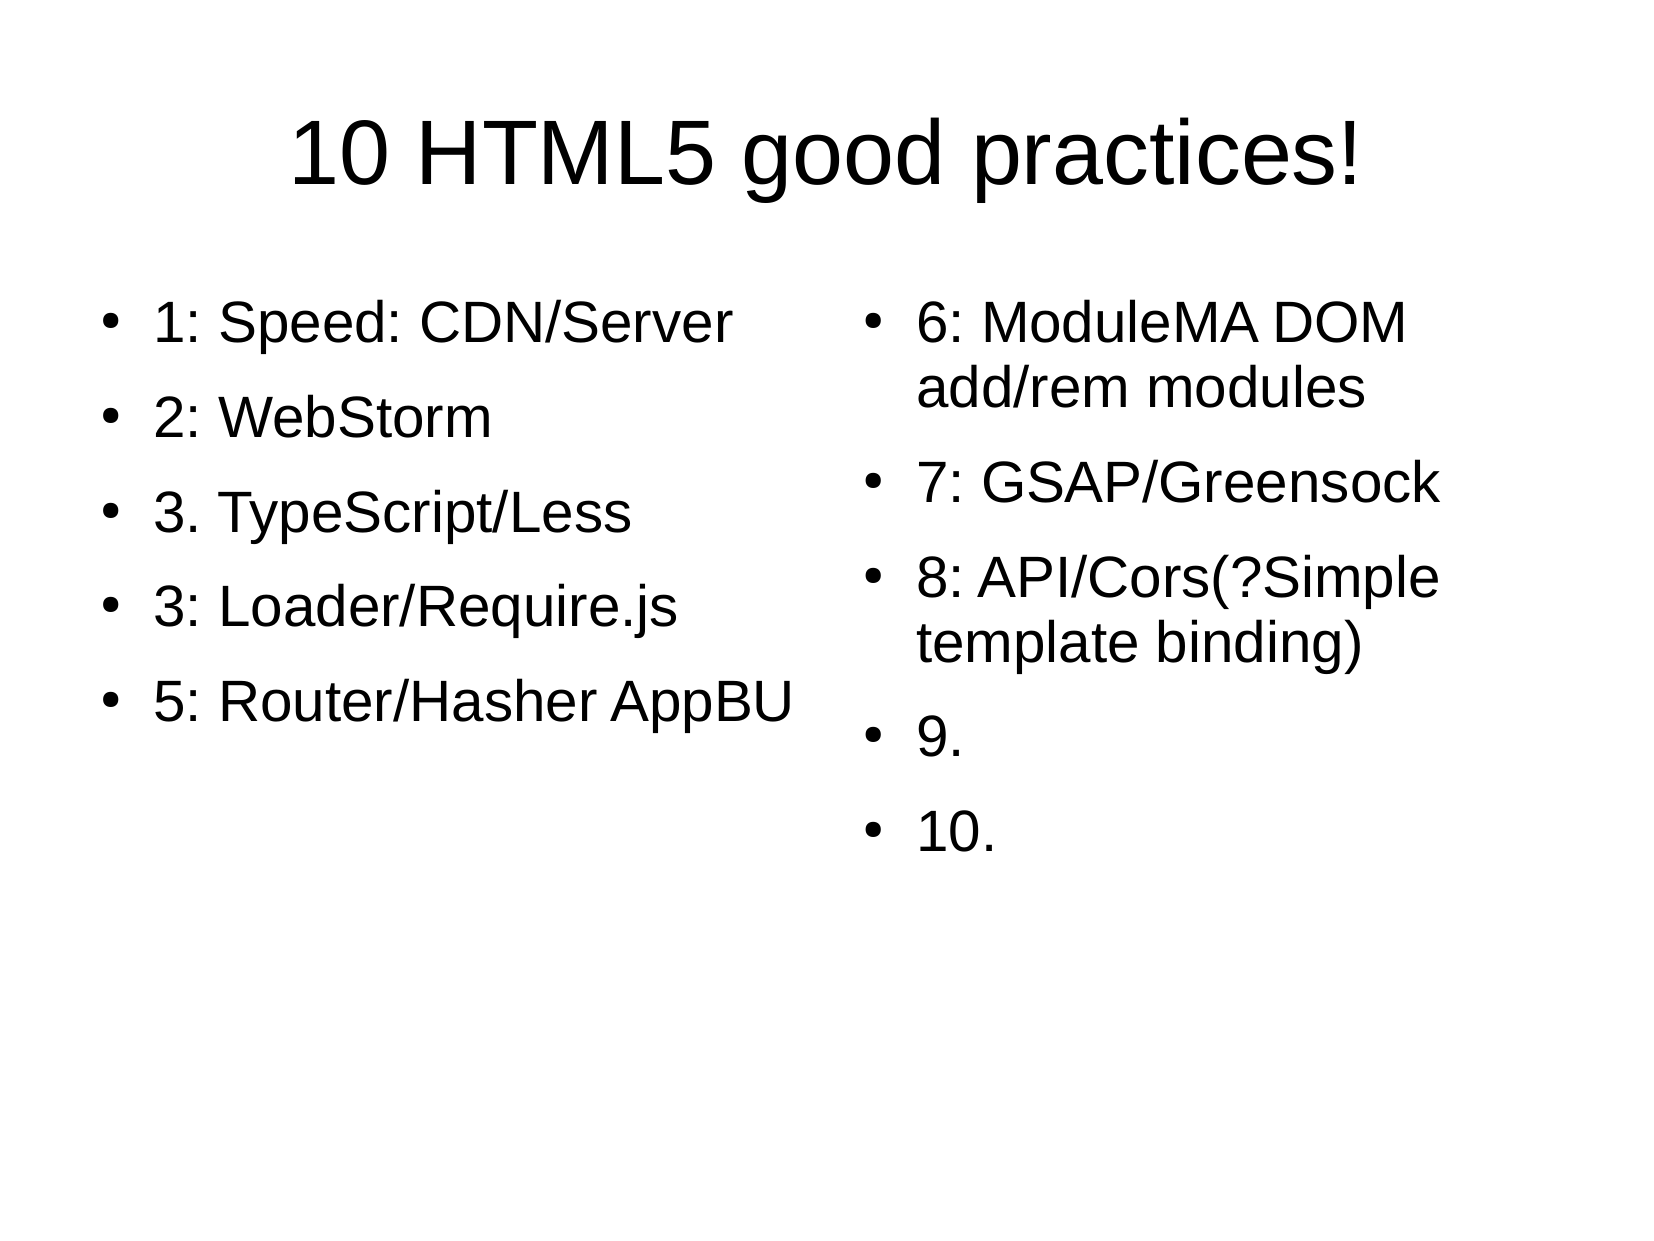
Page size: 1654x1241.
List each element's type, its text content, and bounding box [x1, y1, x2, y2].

list 1: Speed: CDN/Server 2: WebStorm 3. TypeScript/Less 3: Loader/Require.js 5: Router/Hasher AppBU [82, 290, 809, 1010]
title 10 HTML5 good practices! [82, 49, 1571, 257]
list 6: ModuleMA DOM add/rem modules 7: GSAP/Greensock 8: API/Cors(?Simple template binding) 9. 10. [845, 290, 1572, 1010]
